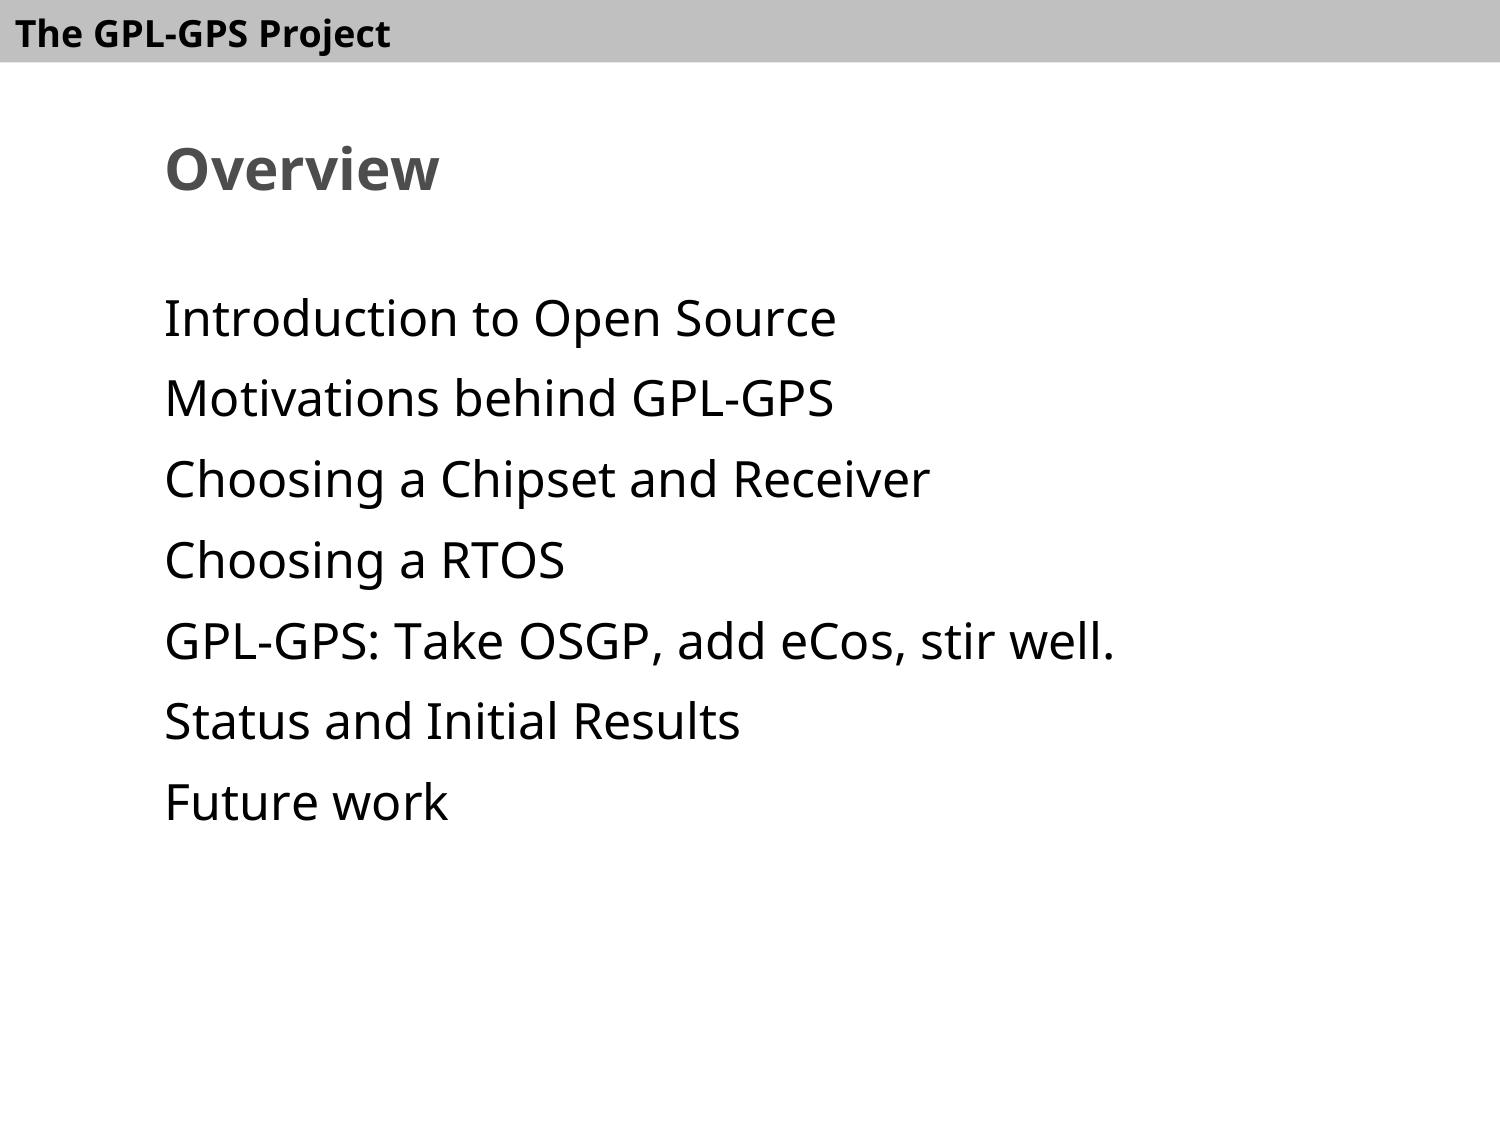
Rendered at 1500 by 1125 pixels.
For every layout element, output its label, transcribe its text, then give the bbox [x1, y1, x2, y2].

title Overview [149, 124, 1463, 213]
list Introduction to Open Source Motivations behind GPL-GPS Choosing a Chipset and Receiver Choosing a RTOS GPL-GPS: Take OSGP, add eCos, stir well. Status and Initial Results Future work [149, 275, 1463, 1013]
